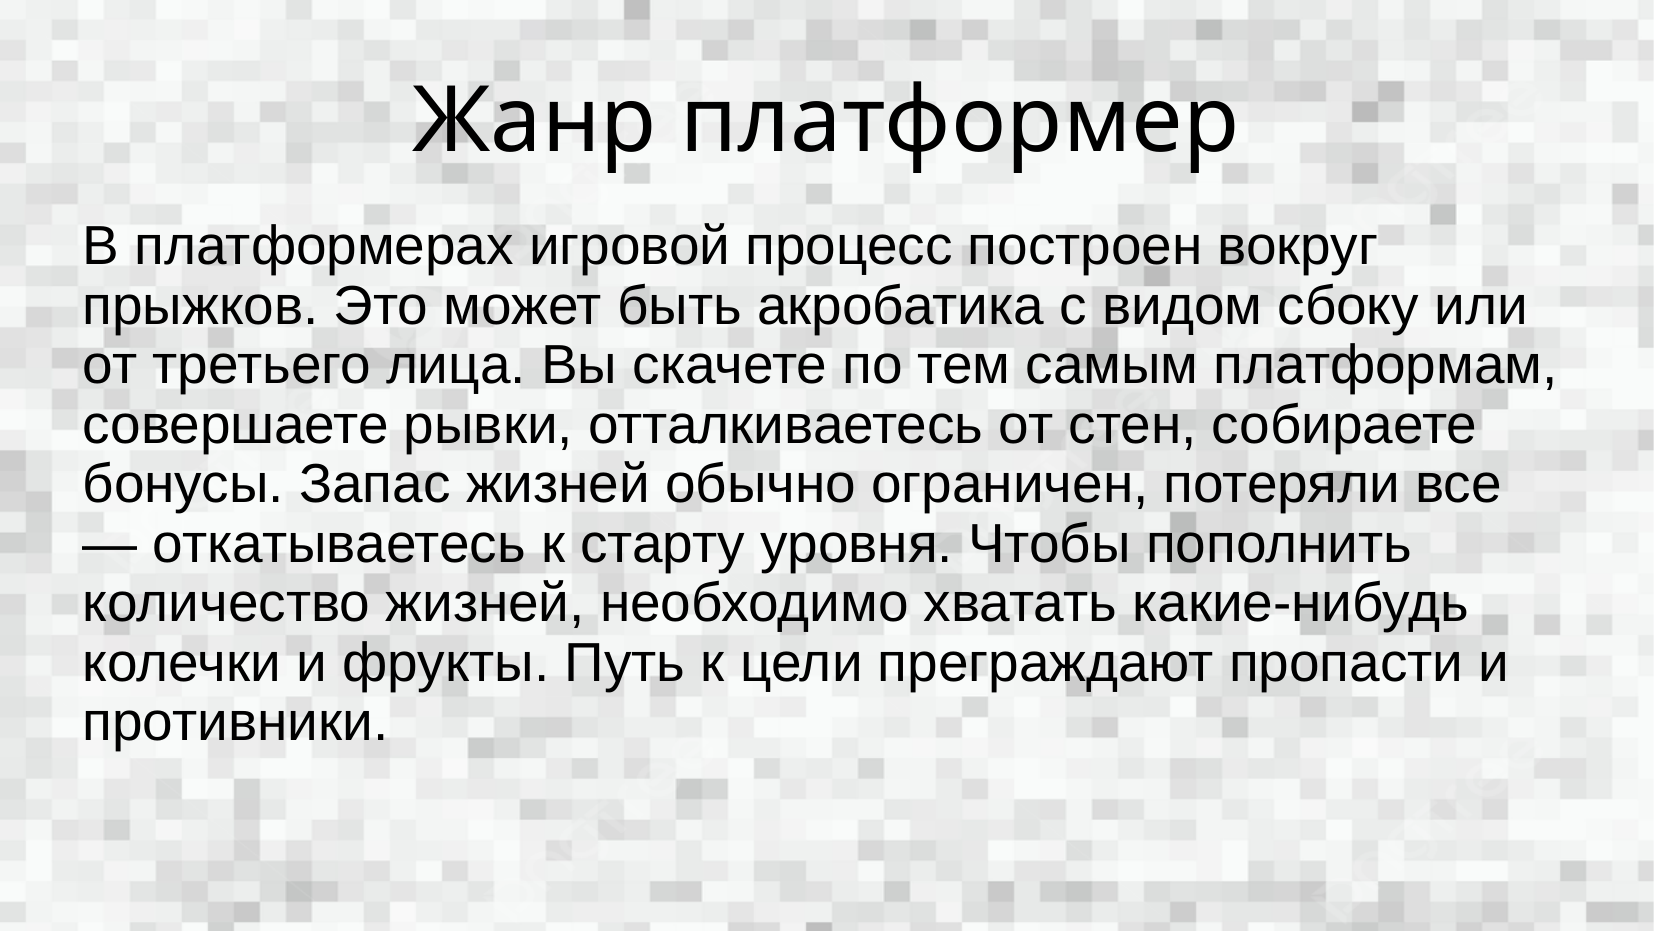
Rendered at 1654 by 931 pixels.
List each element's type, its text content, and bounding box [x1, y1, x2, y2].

title Жанр платформер [82, 37, 1571, 193]
list В платформерах игровой процесс построен вокруг прыжков. Это может быть акробатика с видом сбоку или от третьего лица. Вы скачете по тем самым платформам, совершаете рывки, отталкиваетесь от стен, собираете бонусы. Запас жизней обычно ограничен, потеряли все — откатываетесь к старту уровня. Чтобы пополнить количество жизней, необходимо хватать какие-нибудь колечки и фрукты. Путь к цели преграждают пропасти и противники. [82, 217, 1571, 757]
picture [0, 0, 1654, 931]
